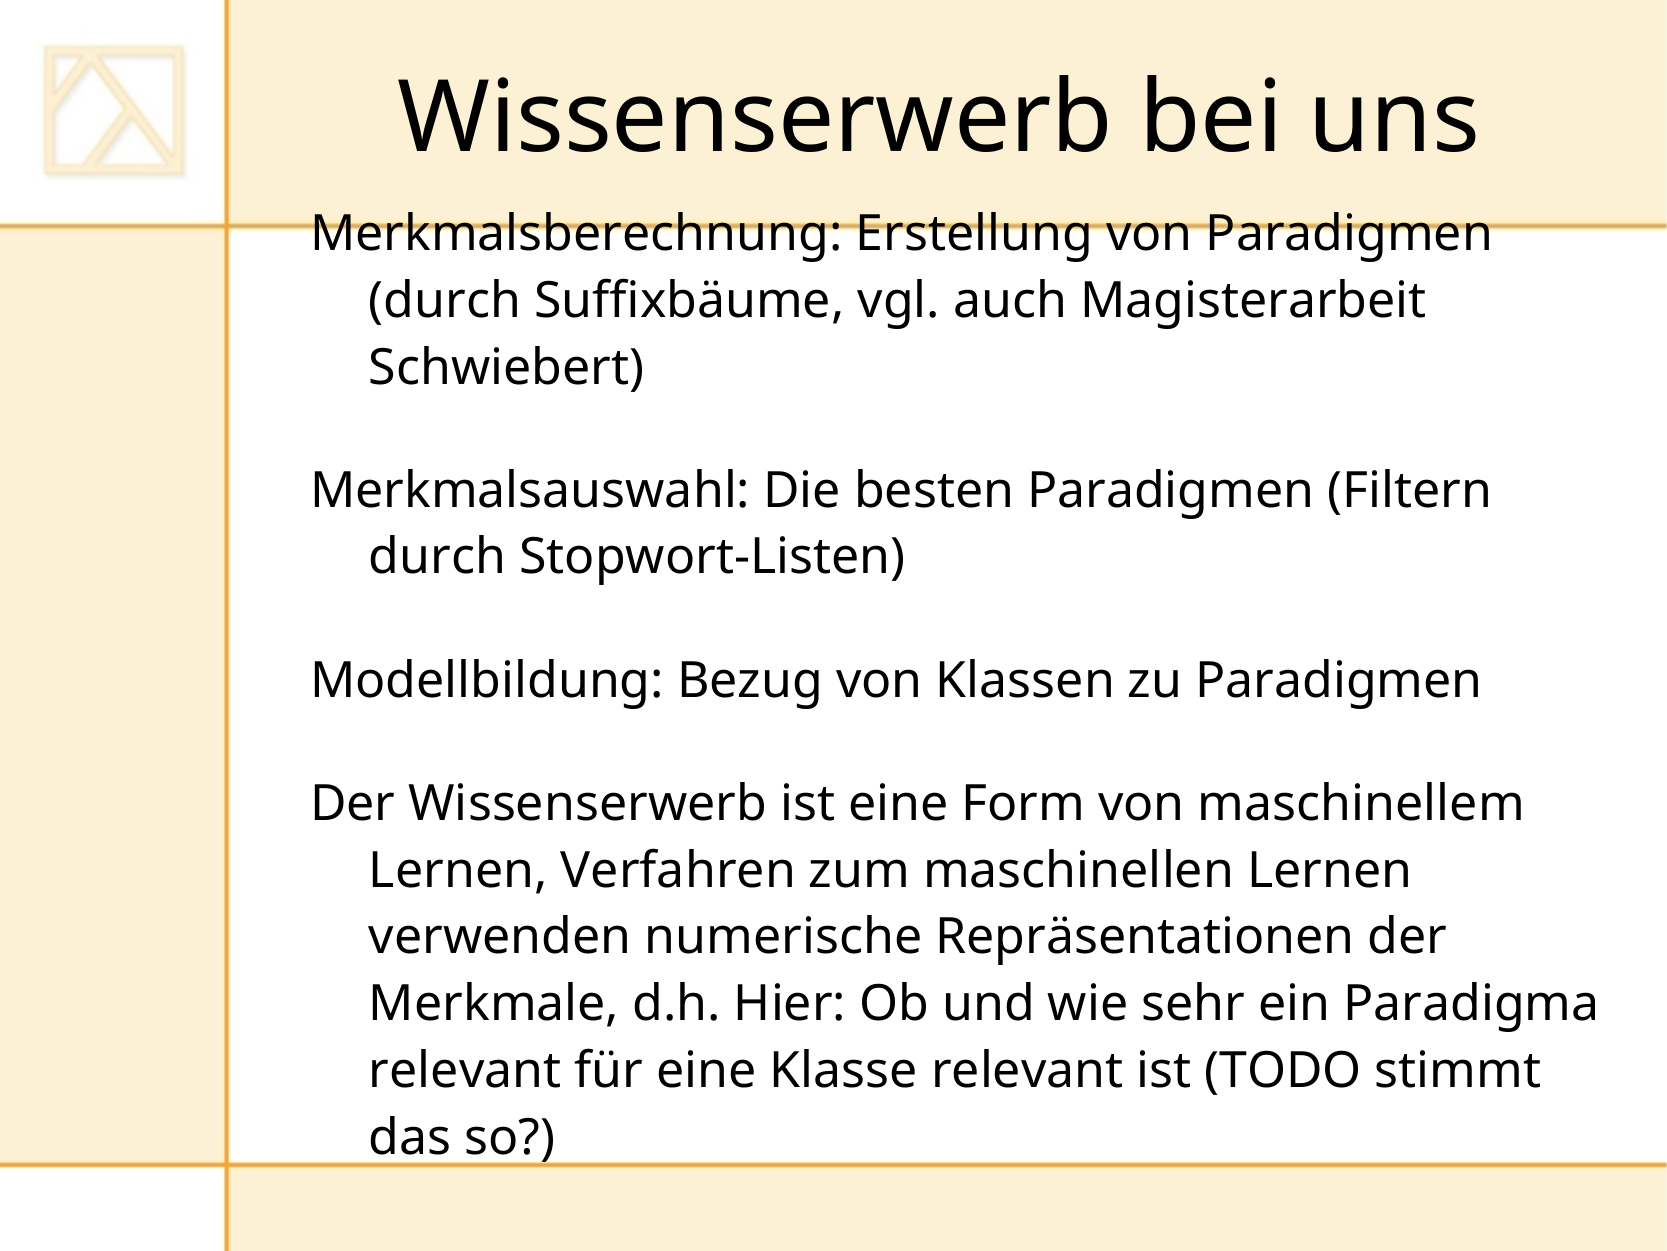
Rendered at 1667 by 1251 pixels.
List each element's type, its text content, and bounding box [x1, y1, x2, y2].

list Merkmalsberechnung: Erstellung von Paradigmen (durch Suffixbäume, vgl. auch Magisterarbeit Schwiebert) Merkmalsauswahl: Die besten Paradigmen (Filtern durch Stopwort-Listen) Modellbildung: Bezug von Klassen zu Paradigmen Der Wissenserwerb ist eine Form von maschinellem Lernen, Verfahren zum maschinellen Lernen verwenden numerische Repräsentationen der Merkmale, d.h. Hier: Ob und wie sehr ein Paradigma relevant für eine Klasse relevant ist (TODO stimmt das so?) [268, 177, 1611, 1188]
title Wissenserwerb bei uns [268, 0, 1611, 177]
picture [0, 0, 1667, 1251]
